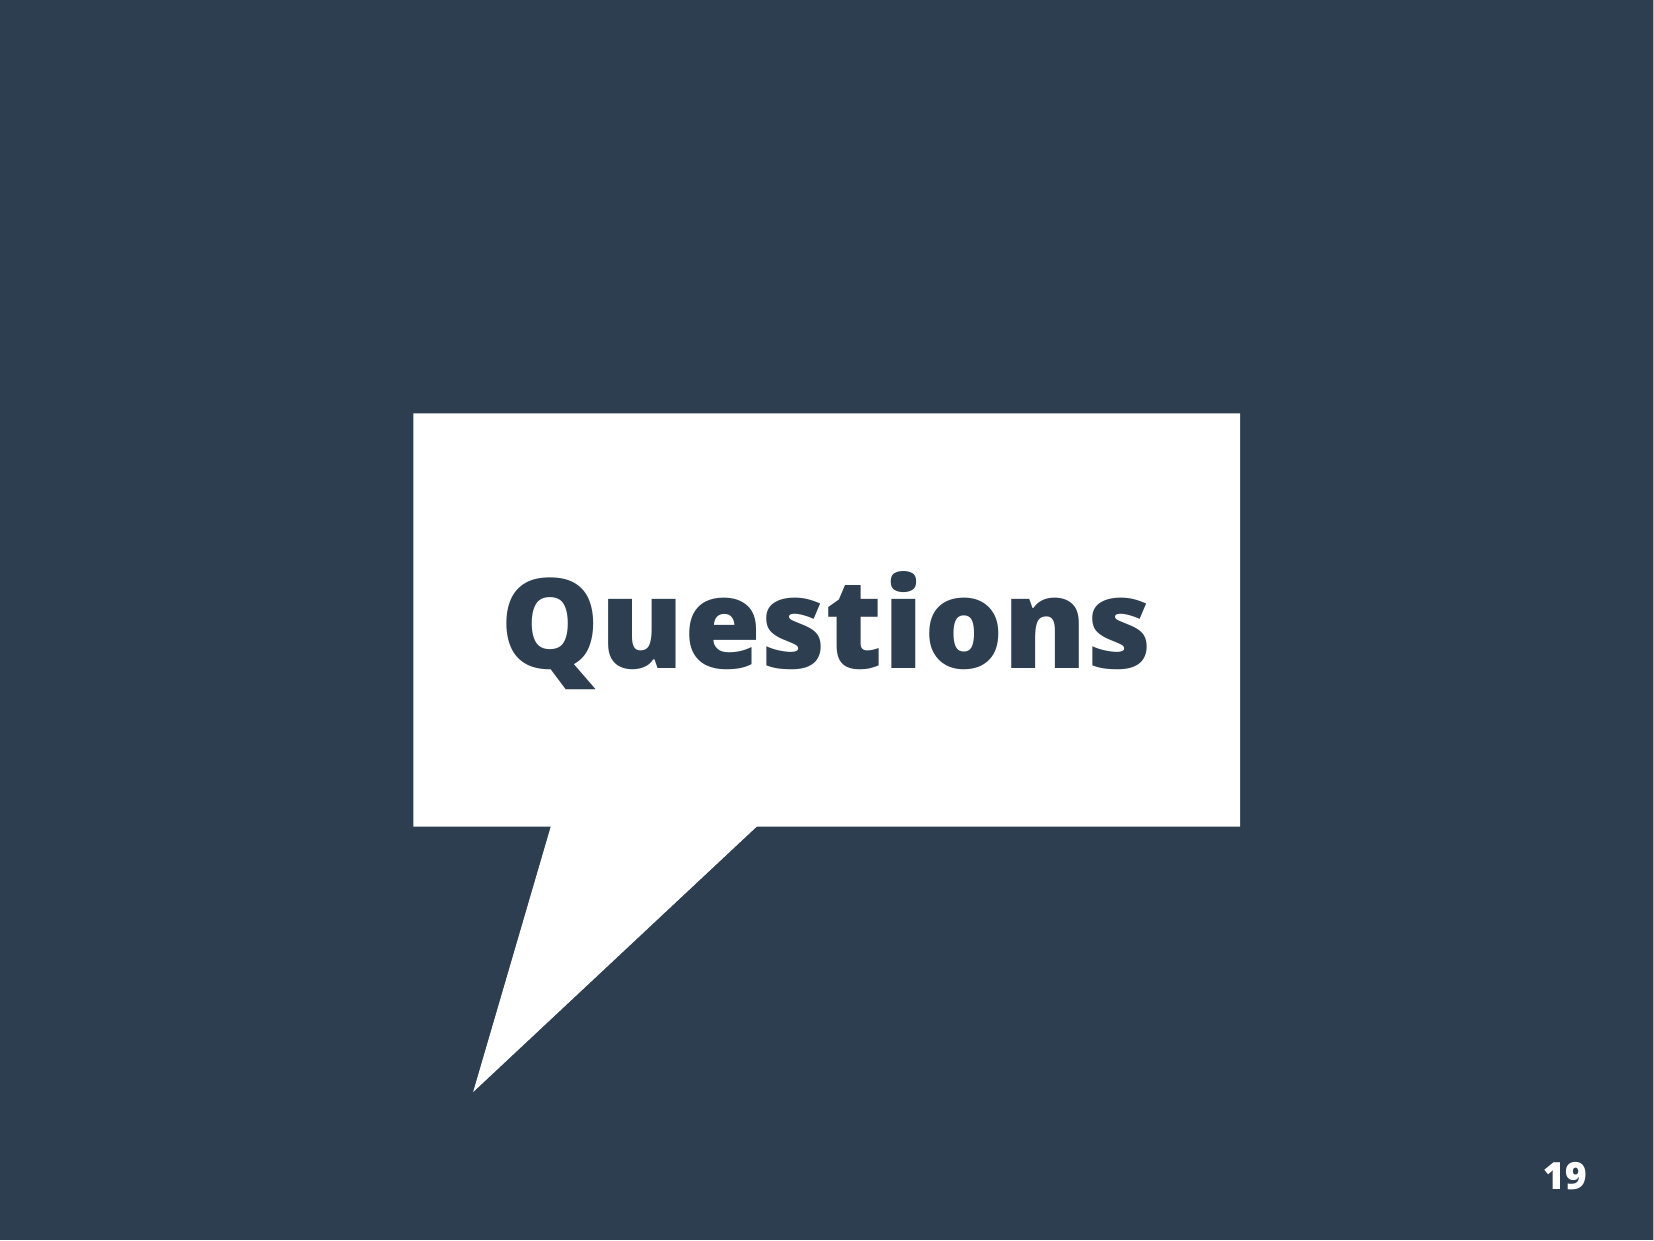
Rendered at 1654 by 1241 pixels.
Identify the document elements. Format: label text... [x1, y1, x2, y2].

title Questions [442, 442, 1211, 798]
